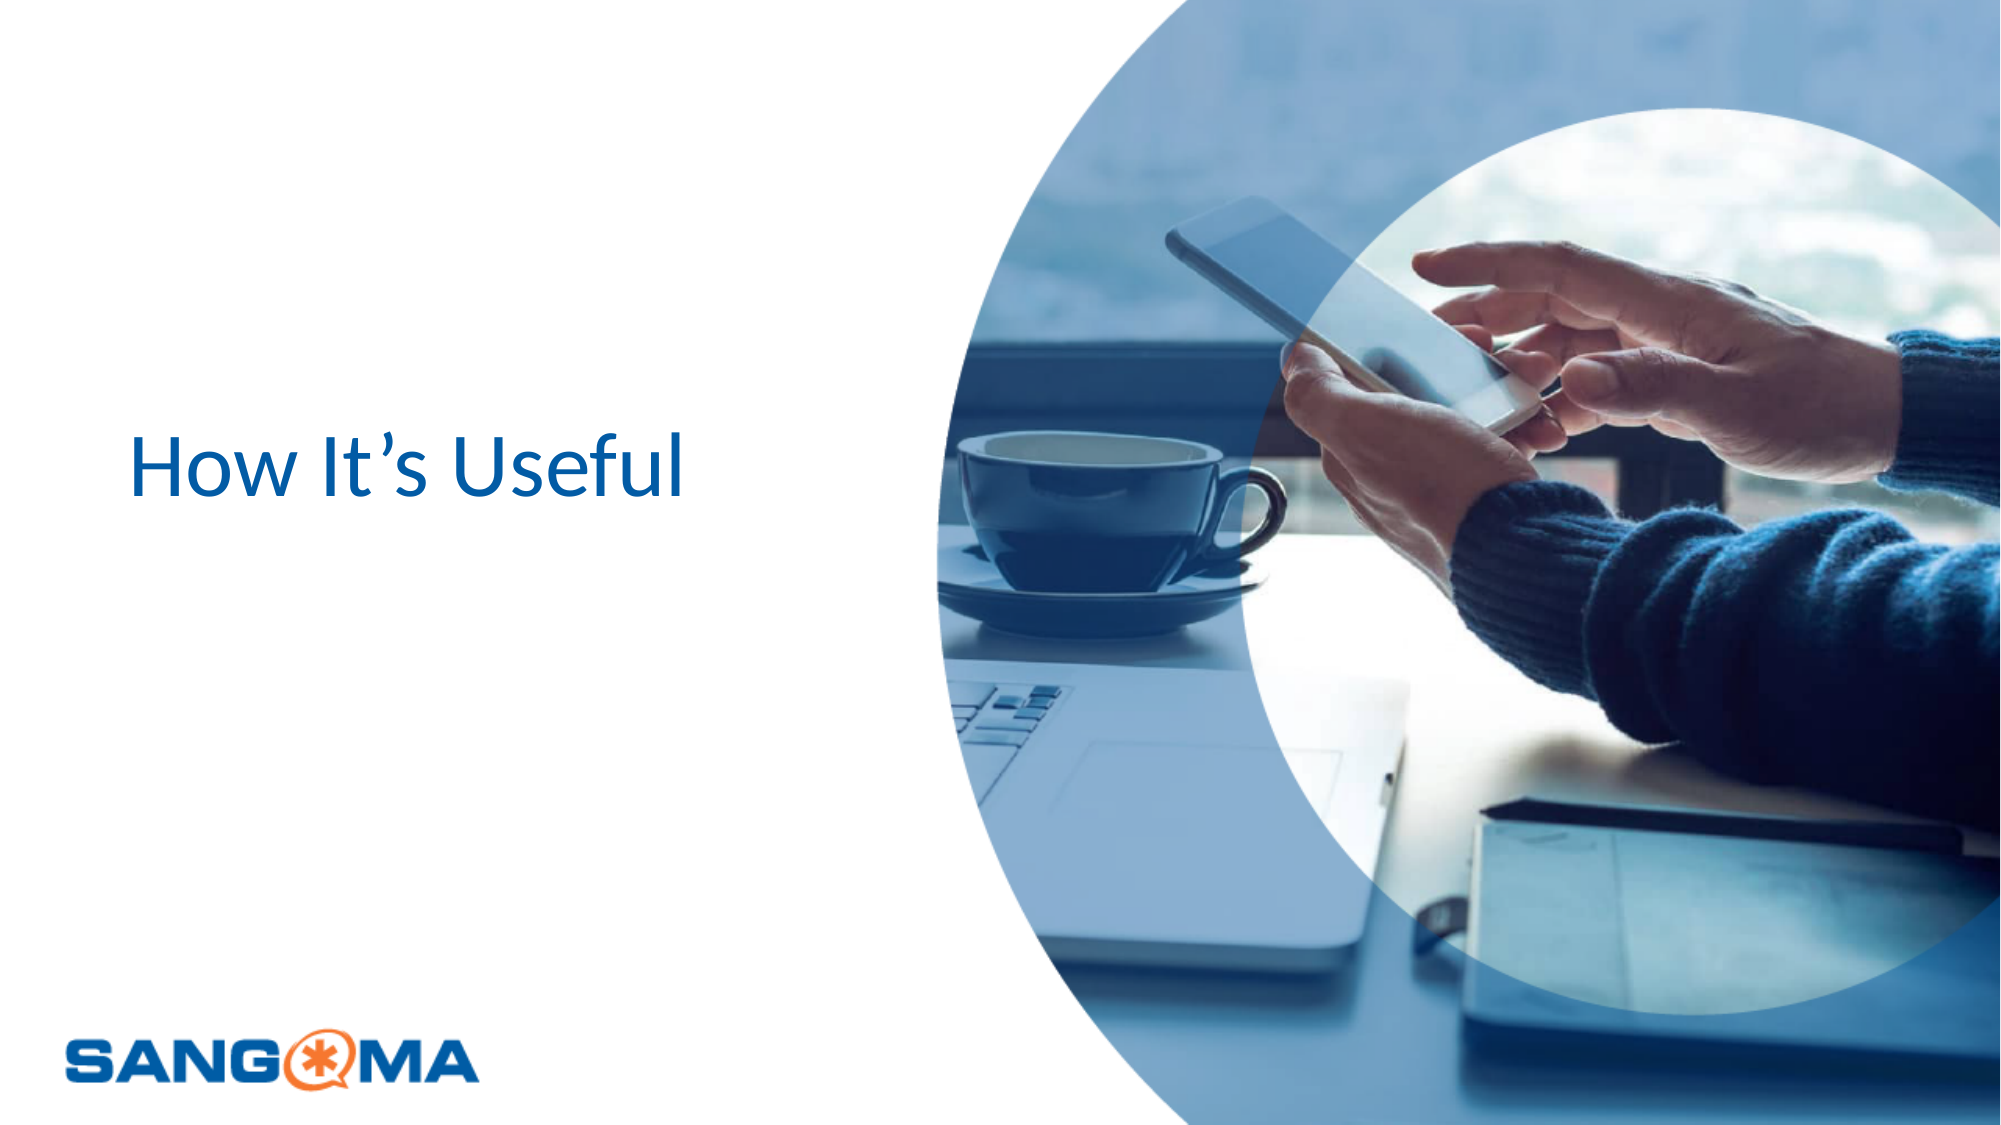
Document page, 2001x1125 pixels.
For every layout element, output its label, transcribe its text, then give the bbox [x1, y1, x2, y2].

picture [0, 0, 2001, 1125]
title How It’s Useful [113, 309, 855, 625]
